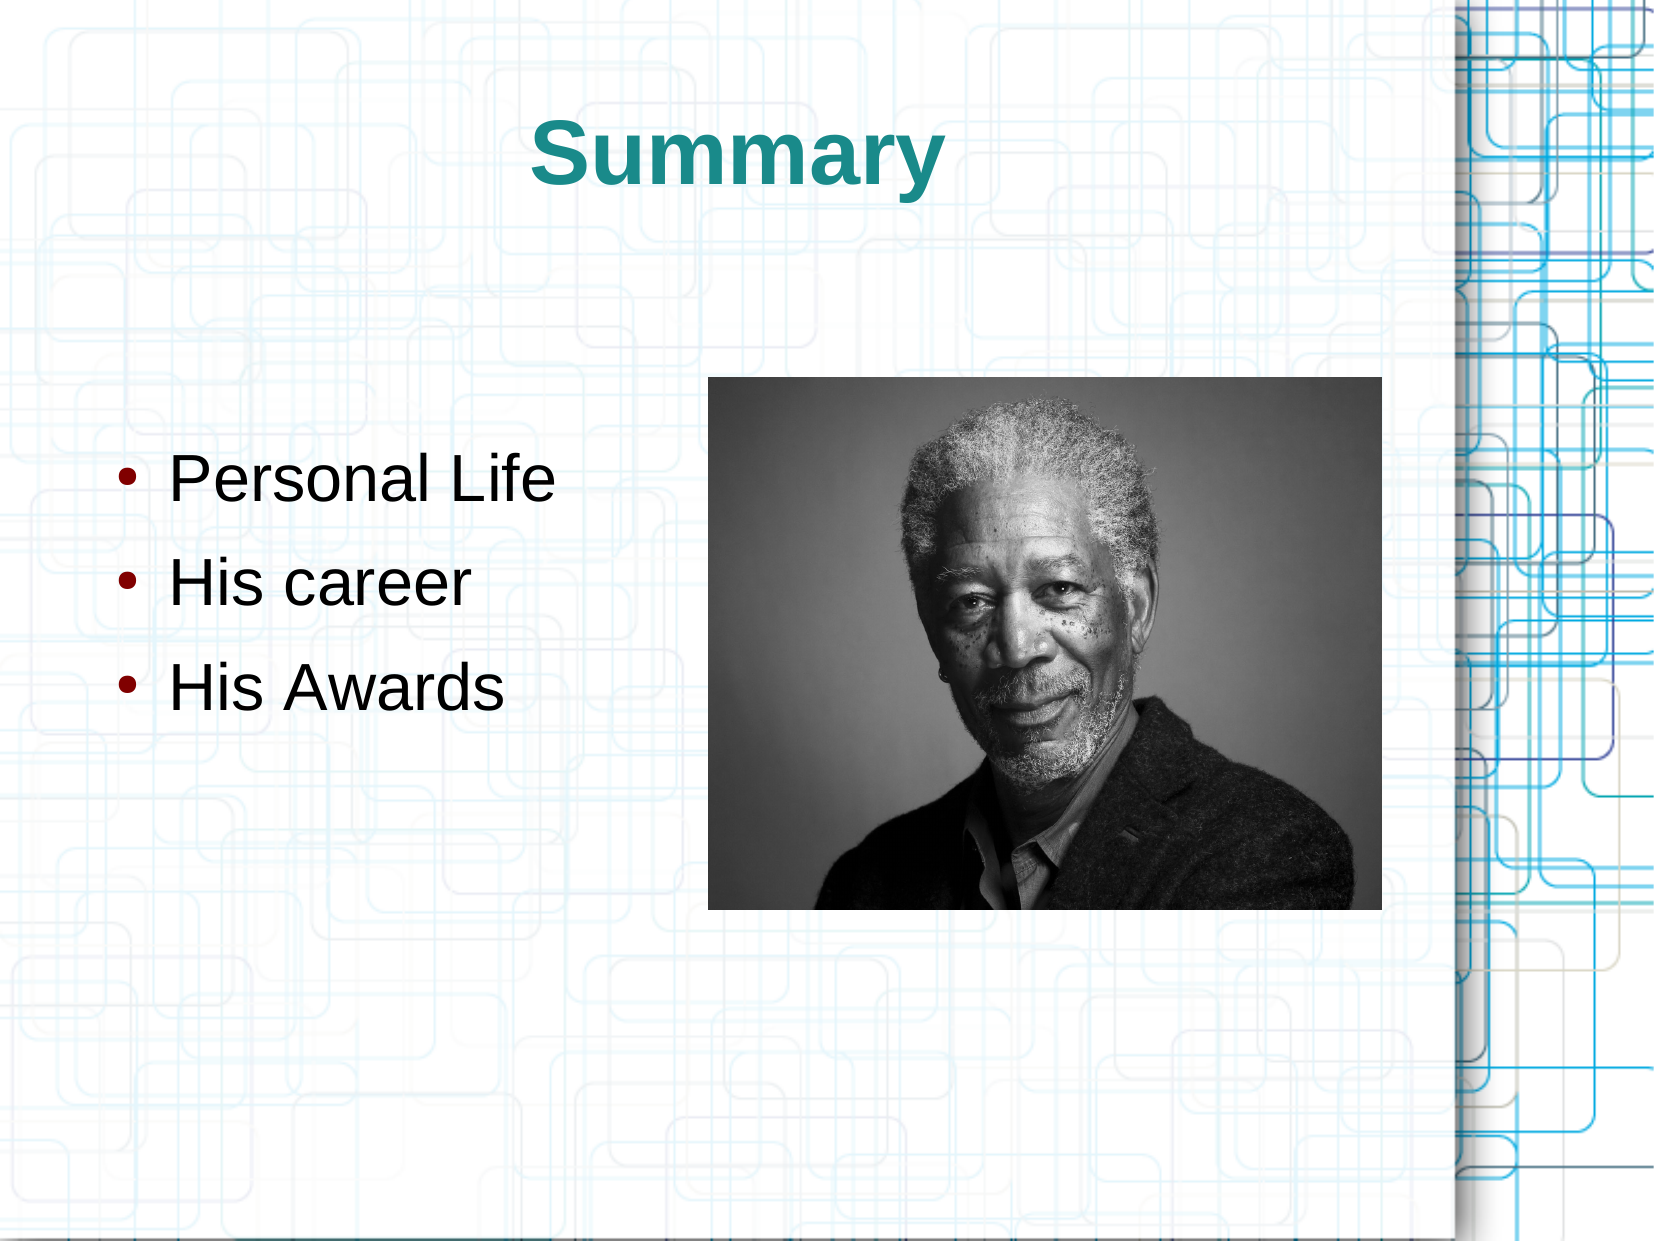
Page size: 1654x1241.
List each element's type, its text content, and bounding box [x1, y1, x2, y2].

title Summary [59, 49, 1418, 257]
list Personal Life His career His Awards [97, 440, 1433, 1161]
picture [0, 0, 1654, 1241]
